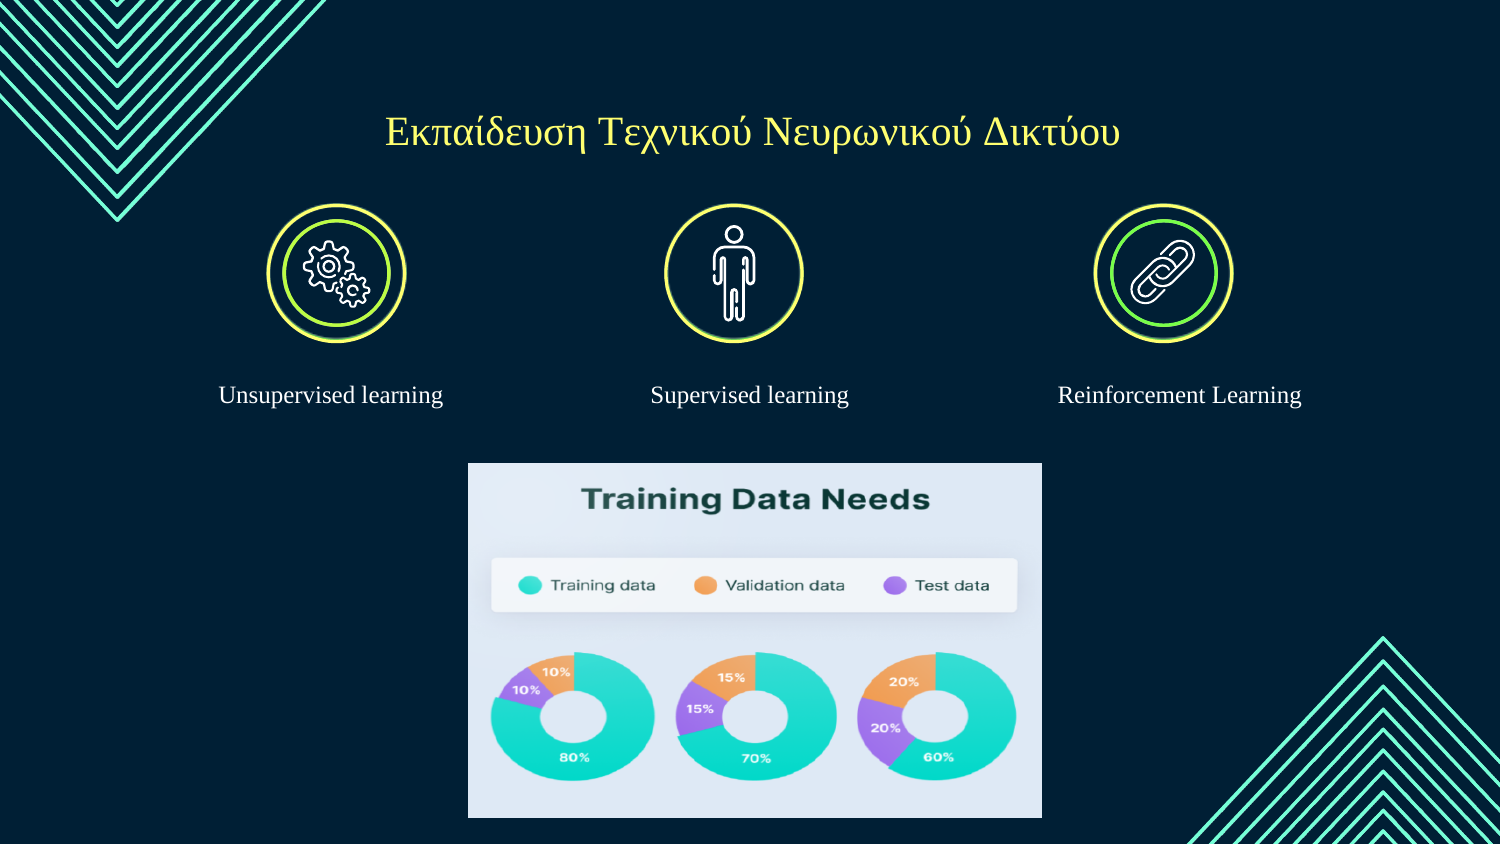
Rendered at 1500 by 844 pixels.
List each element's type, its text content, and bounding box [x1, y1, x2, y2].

title Reinforcement Learning [1041, 363, 1318, 412]
title Supervised learning [611, 363, 889, 412]
title Unsupervised learning [192, 363, 470, 412]
text_box [1130, 239, 1195, 305]
text_box [724, 225, 744, 244]
text_box [712, 245, 756, 322]
picture [468, 463, 1042, 818]
text_box [302, 240, 371, 308]
text_box [712, 256, 739, 322]
title Εκπαίδευση Τεχνικού Νευρωνικού Δικτύου [116, 88, 1390, 137]
